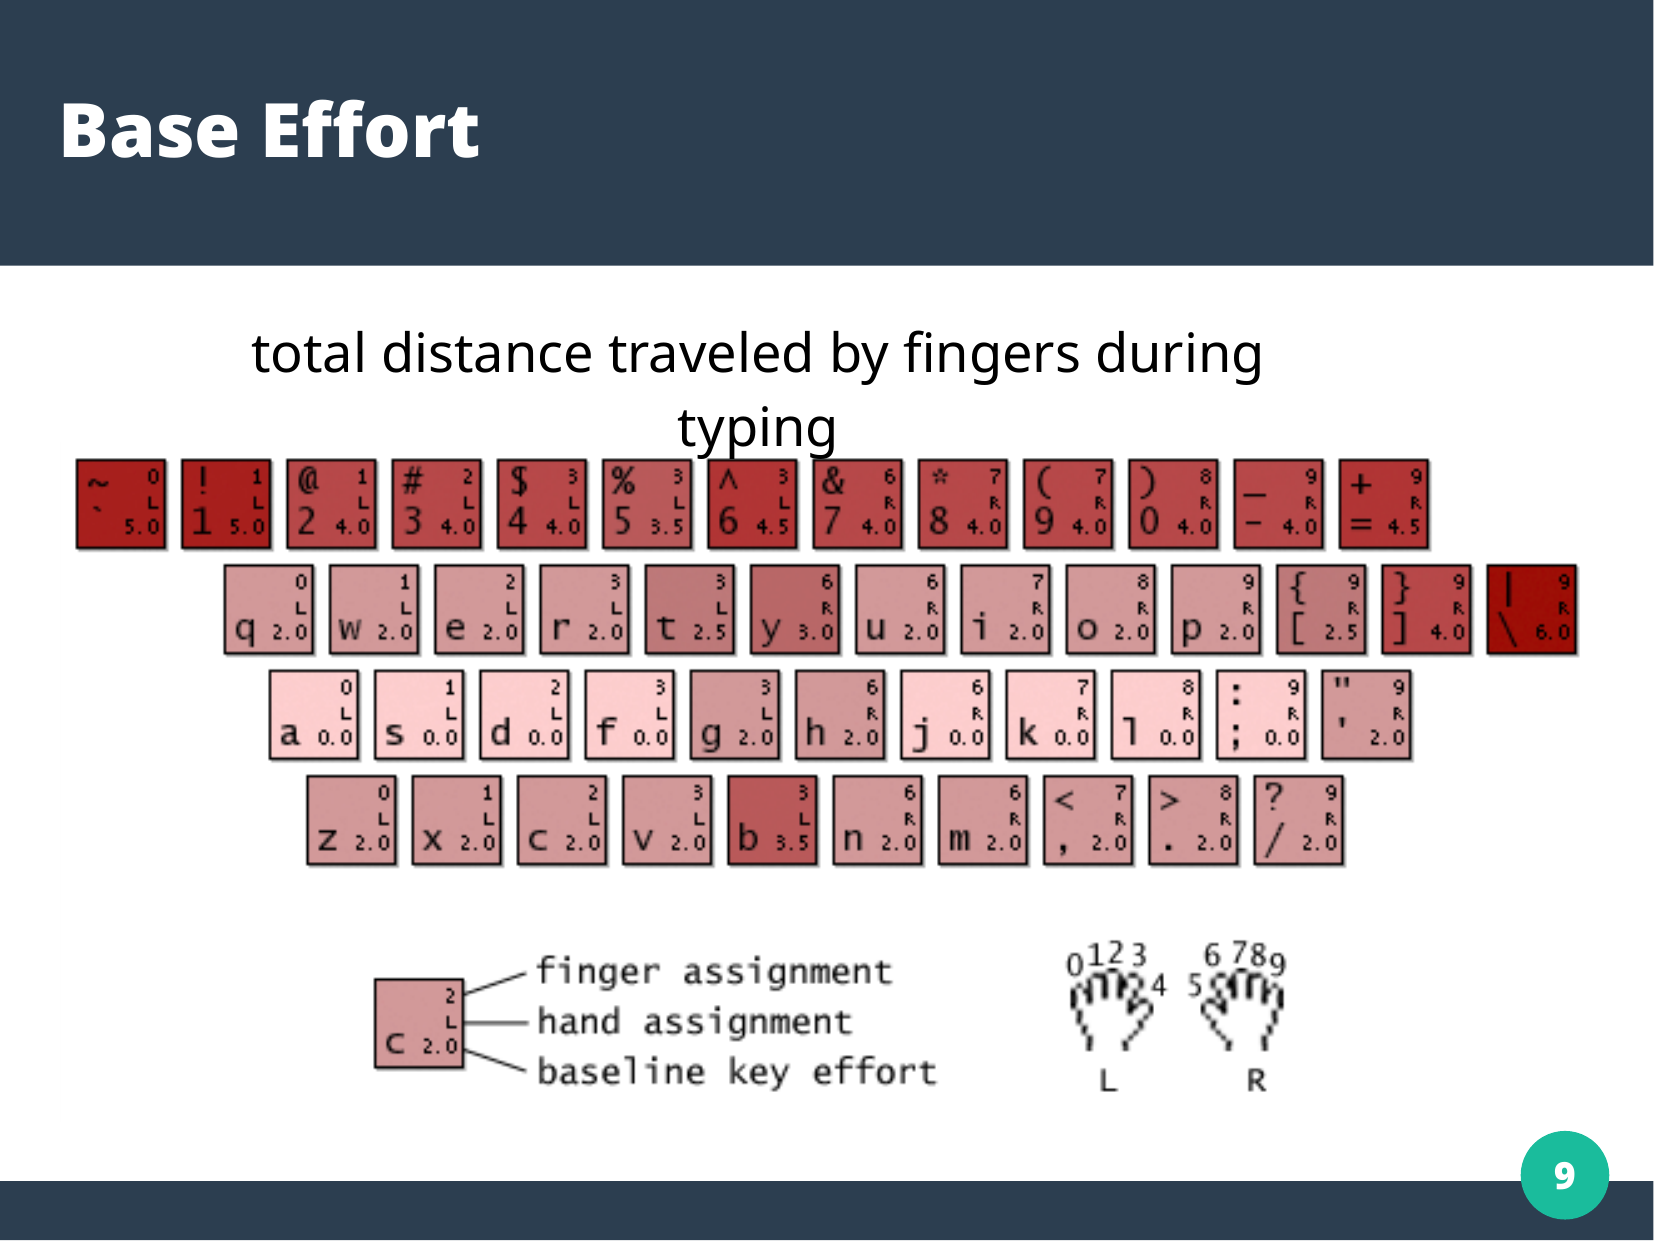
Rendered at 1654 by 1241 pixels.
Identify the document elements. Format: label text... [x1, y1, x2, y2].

text_box total distance traveled by fingers during typing [236, 306, 1418, 414]
picture [59, 442, 1595, 1122]
title Base Effort [59, 49, 1595, 207]
